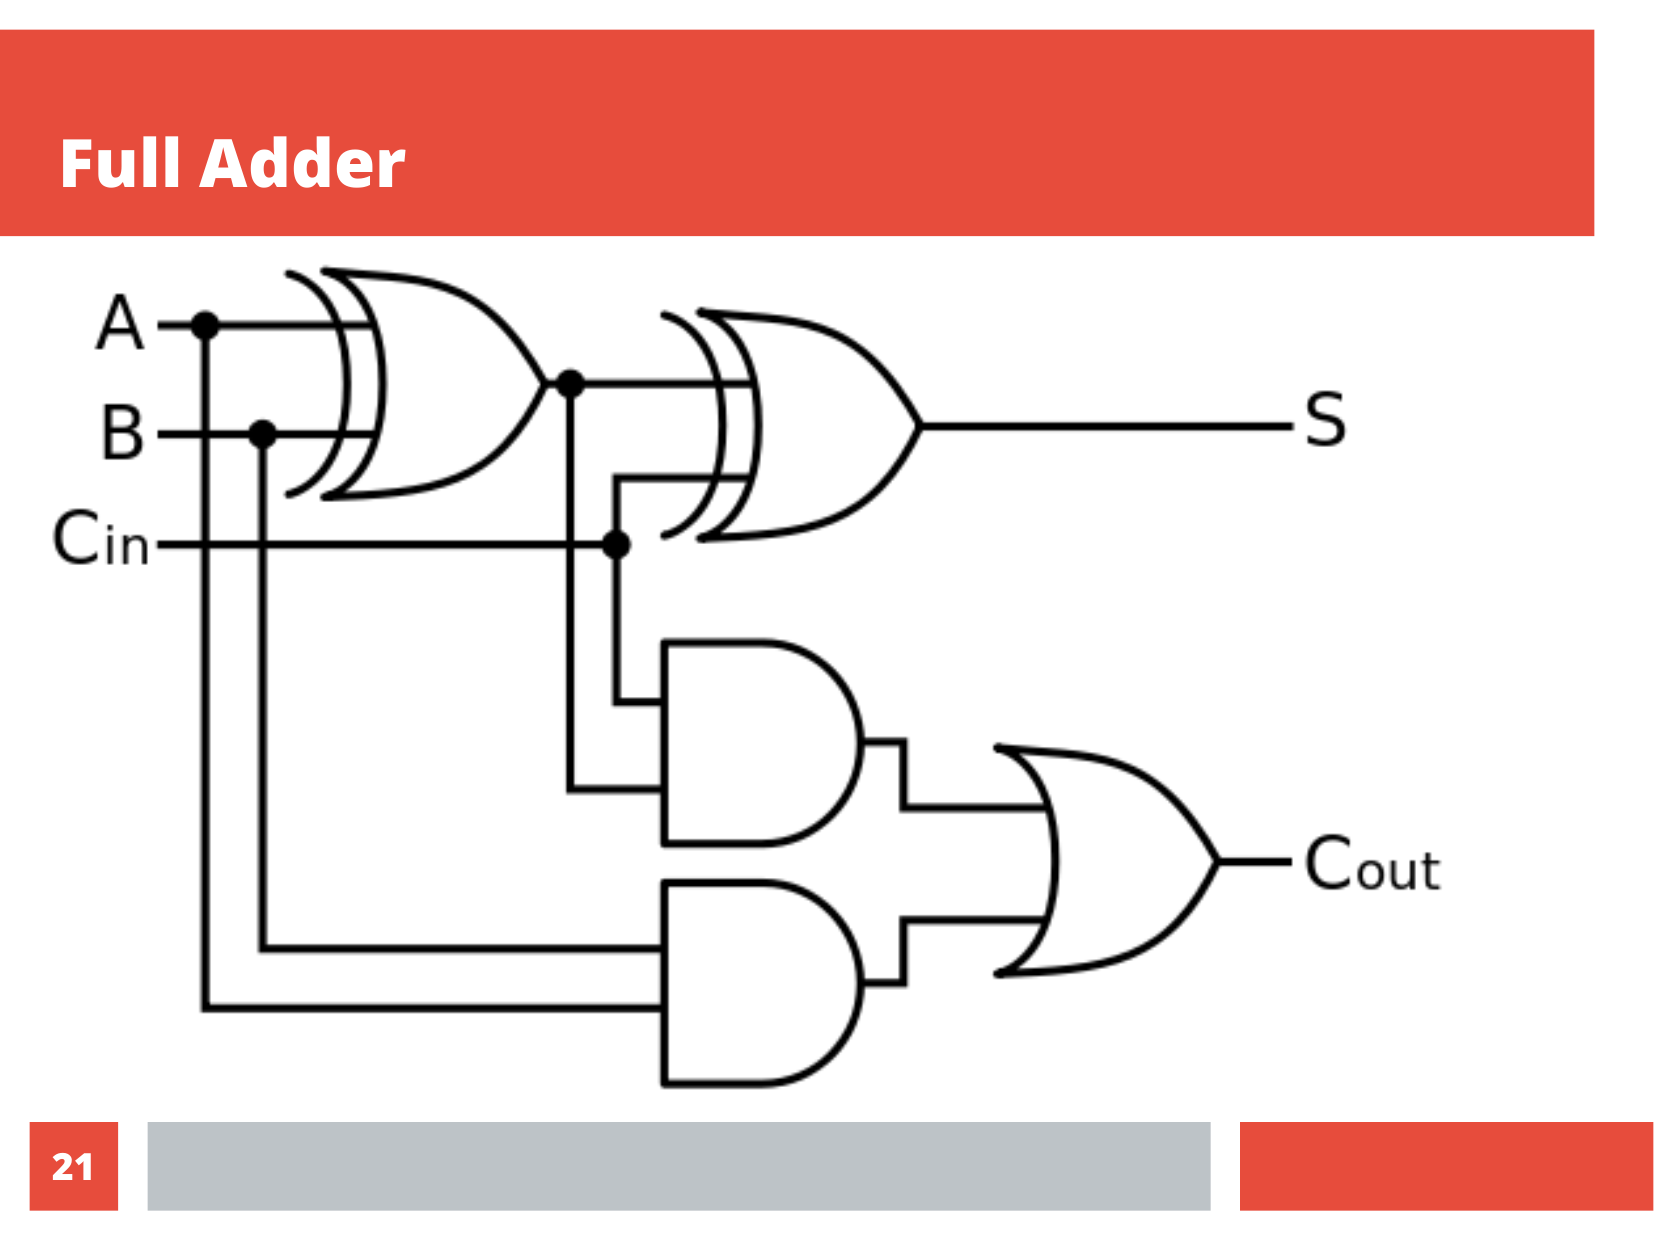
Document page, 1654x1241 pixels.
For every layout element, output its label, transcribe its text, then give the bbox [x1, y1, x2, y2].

picture [30, 224, 1471, 1142]
title Full Adder [59, 59, 1595, 207]
